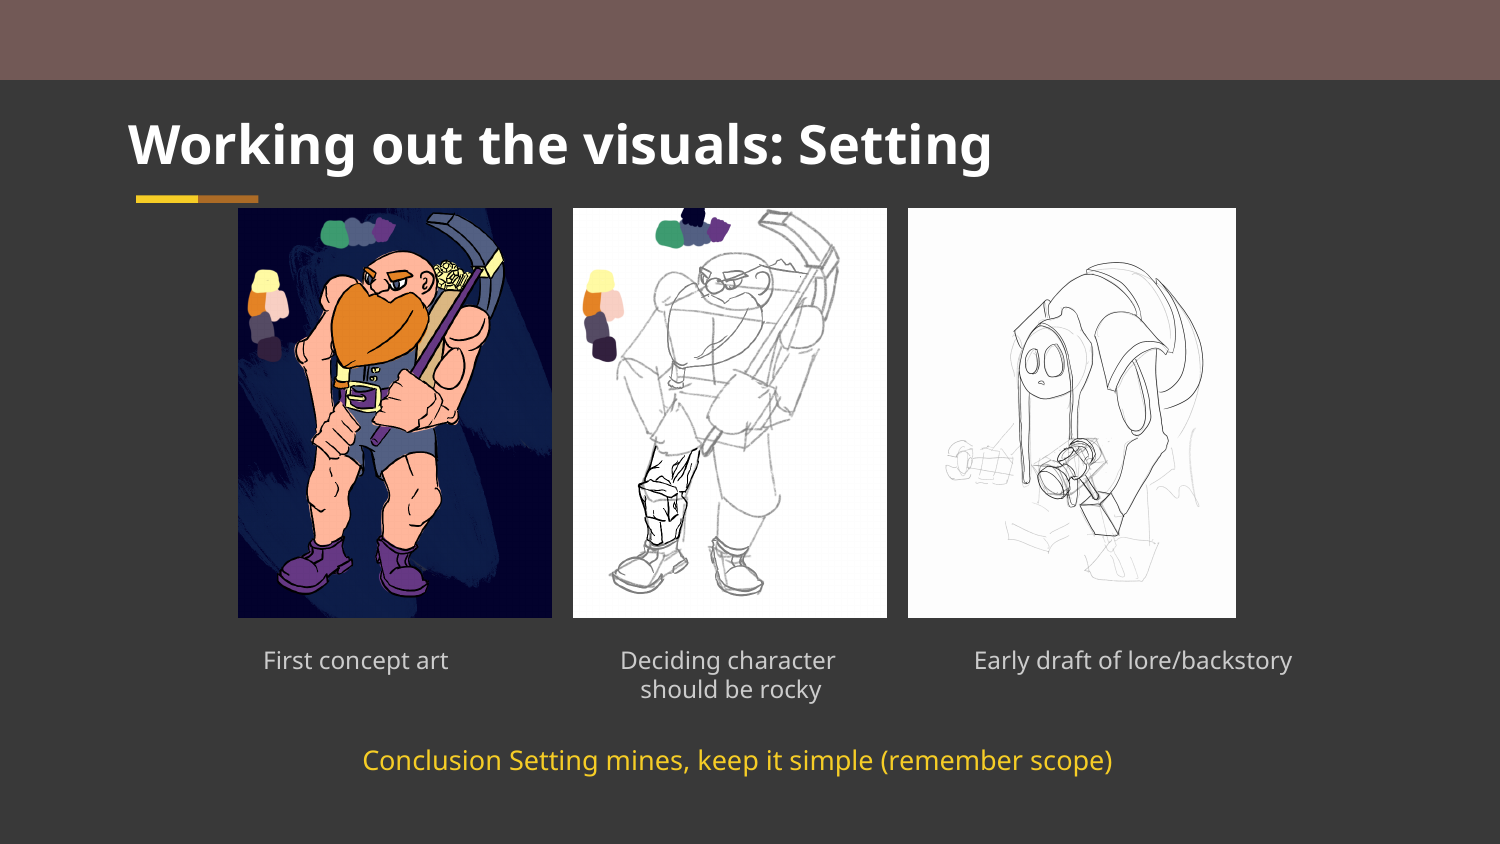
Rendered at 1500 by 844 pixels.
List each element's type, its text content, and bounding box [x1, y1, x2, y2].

picture [573, 208, 887, 618]
text_box Deciding character should be rocky [535, 631, 927, 718]
text_box Early draft of lore/backstory [960, 631, 1351, 689]
text_box First concept art [249, 631, 535, 689]
title Working out the visuals: Setting [113, 95, 1462, 222]
picture [908, 208, 1236, 618]
text_box Conclusion Setting mines, keep it simple (remember scope) [137, 727, 1337, 817]
picture [238, 208, 552, 618]
